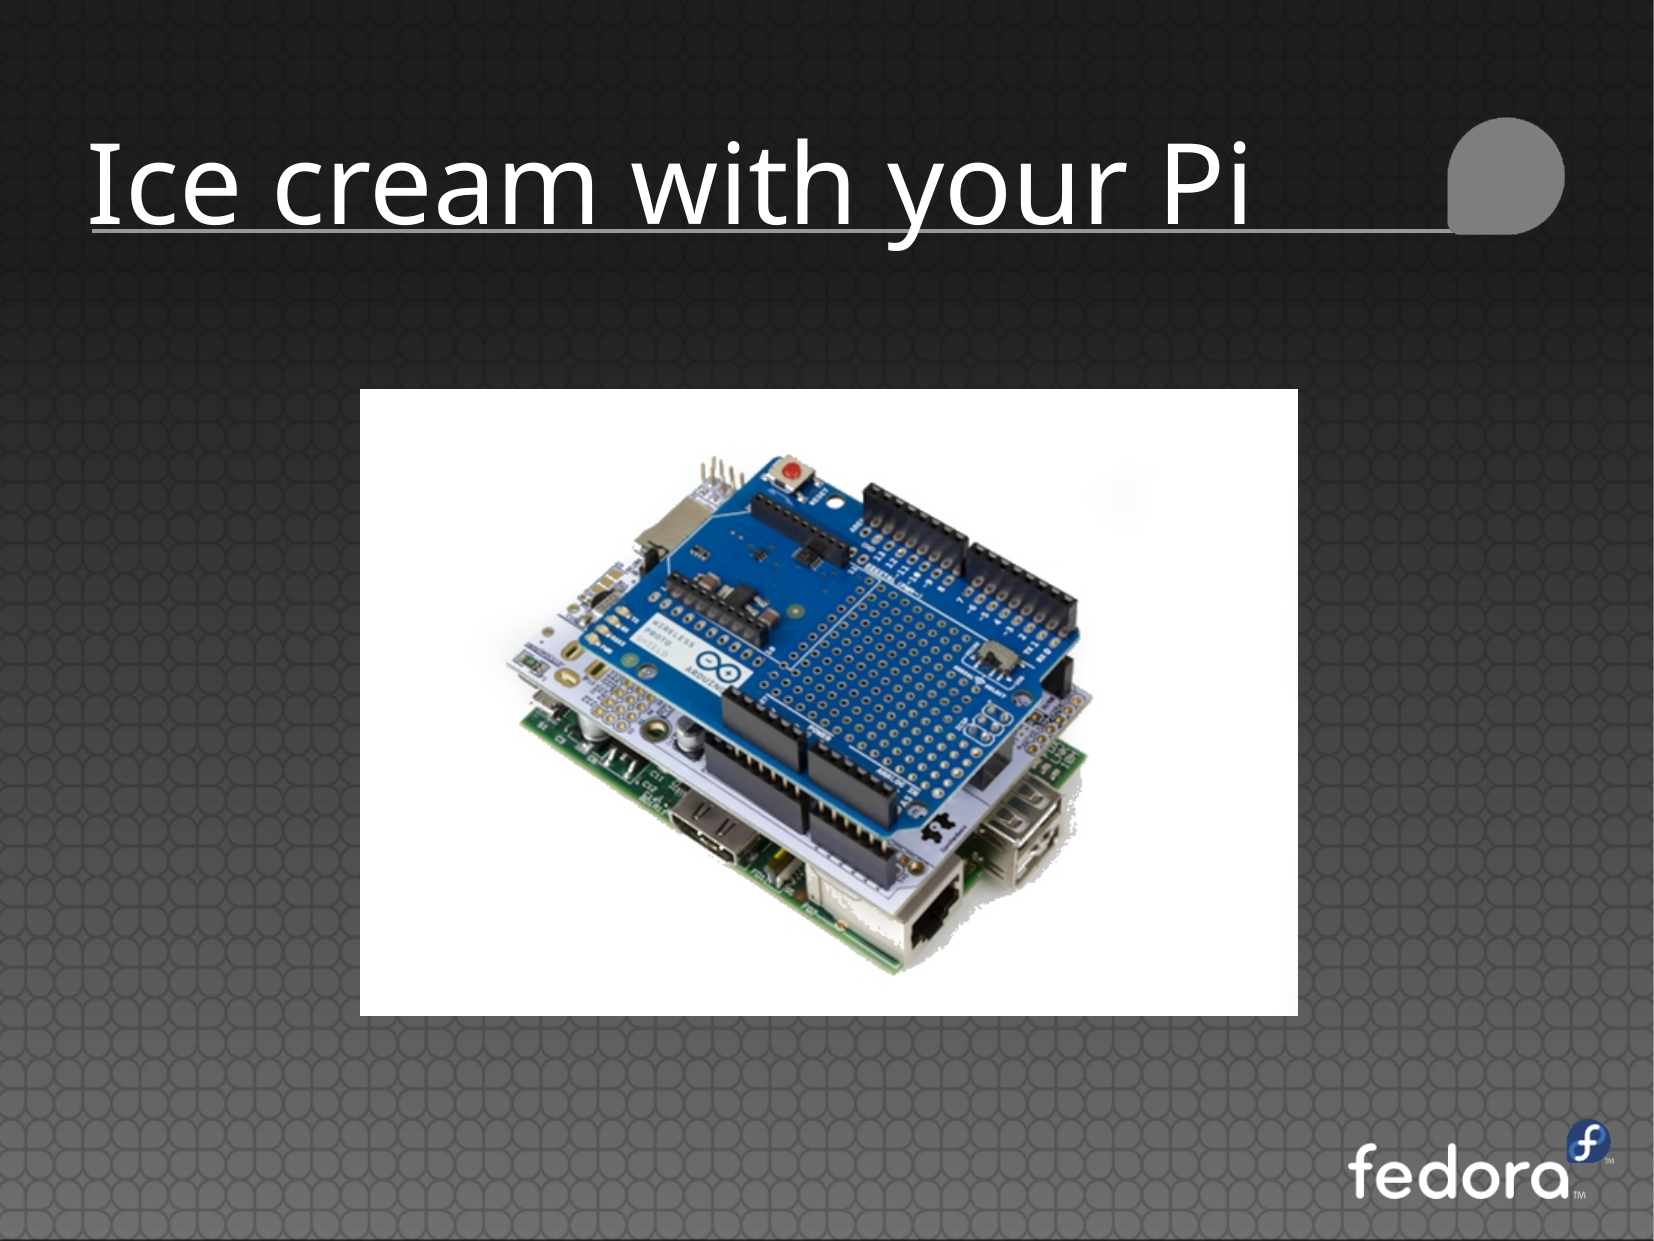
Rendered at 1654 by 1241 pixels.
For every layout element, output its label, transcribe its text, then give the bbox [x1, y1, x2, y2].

title Ice cream with your Pi [86, 112, 1576, 249]
picture [0, 0, 1654, 1241]
